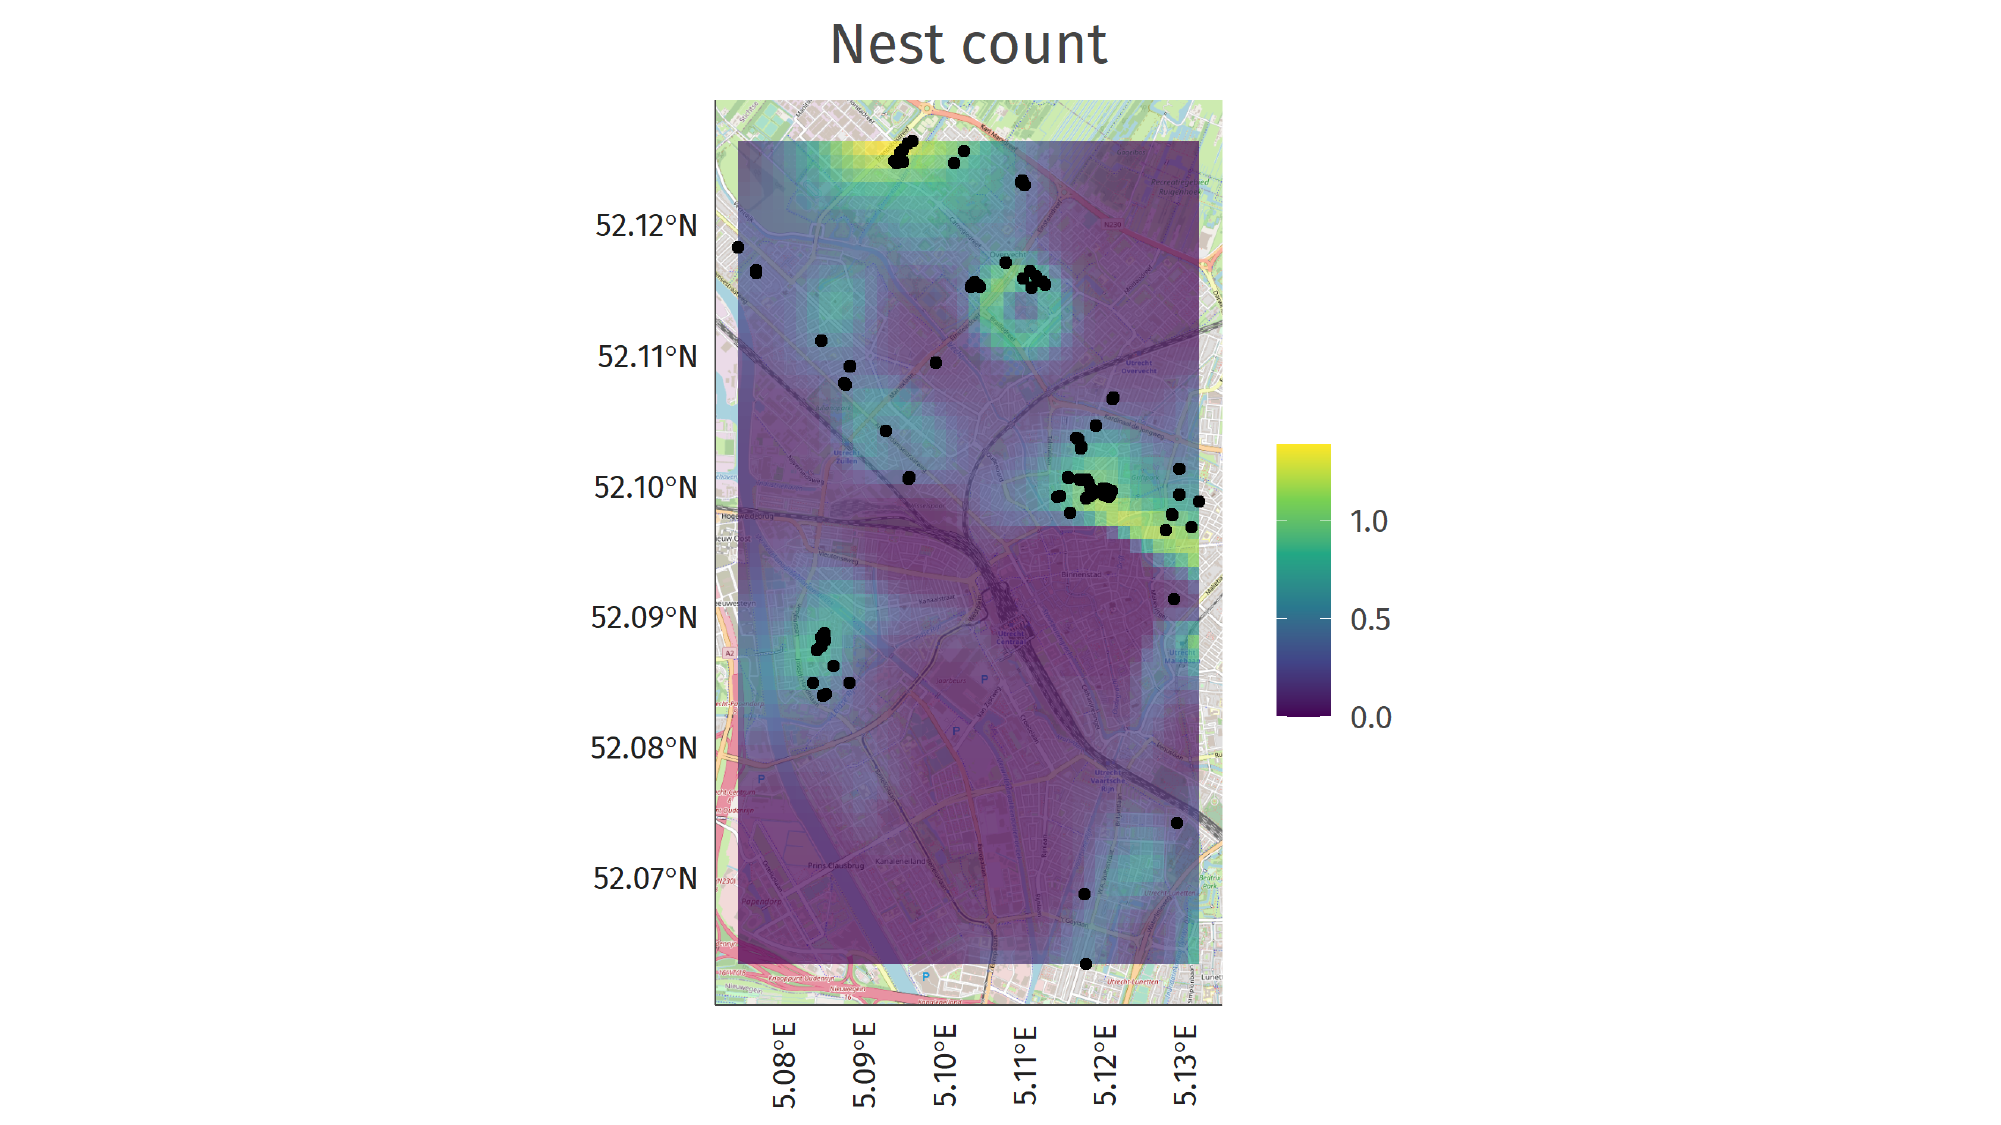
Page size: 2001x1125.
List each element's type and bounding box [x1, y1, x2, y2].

picture [545, 0, 1455, 1125]
